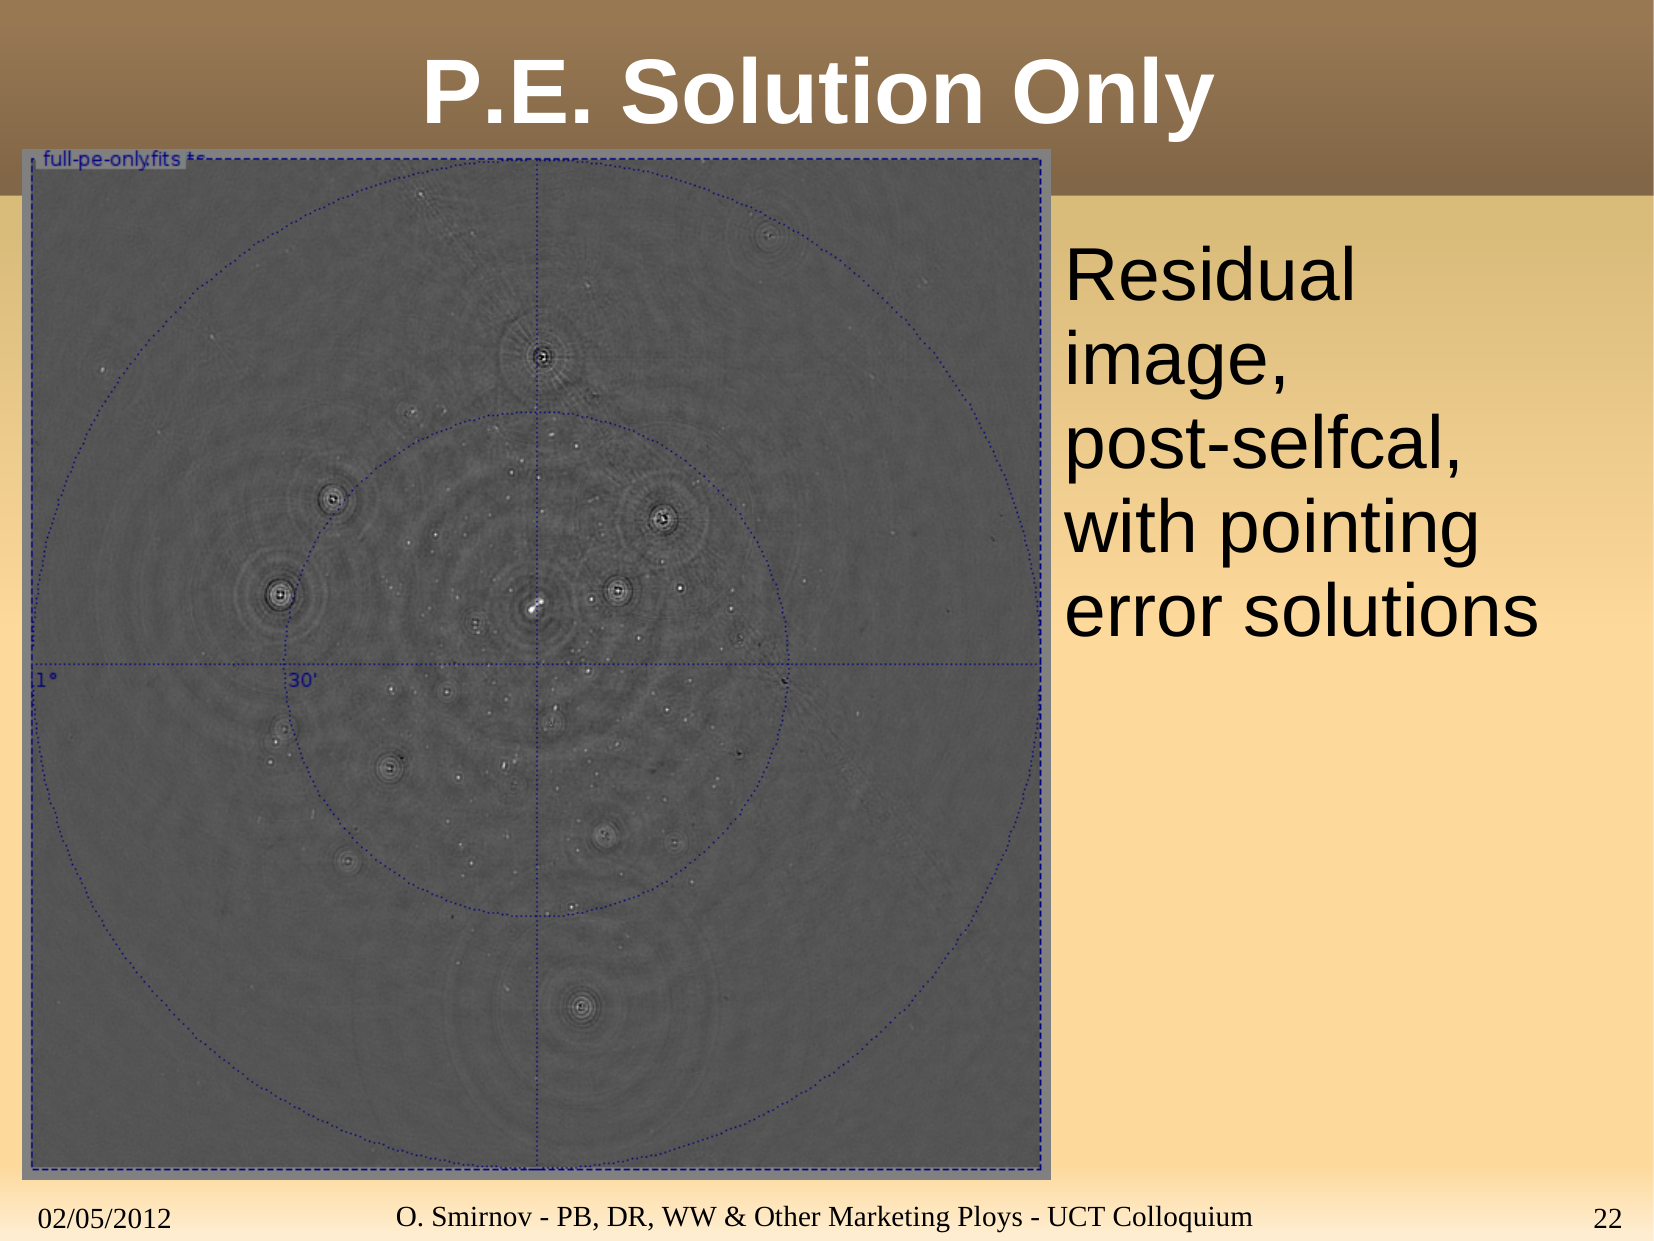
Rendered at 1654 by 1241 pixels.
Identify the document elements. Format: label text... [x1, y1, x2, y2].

picture [0, 0, 1654, 1241]
title P.E. Solution Only [75, 0, 1564, 188]
text_box Residual image, post-selfcal, with pointing error solutions [1050, 225, 1613, 660]
